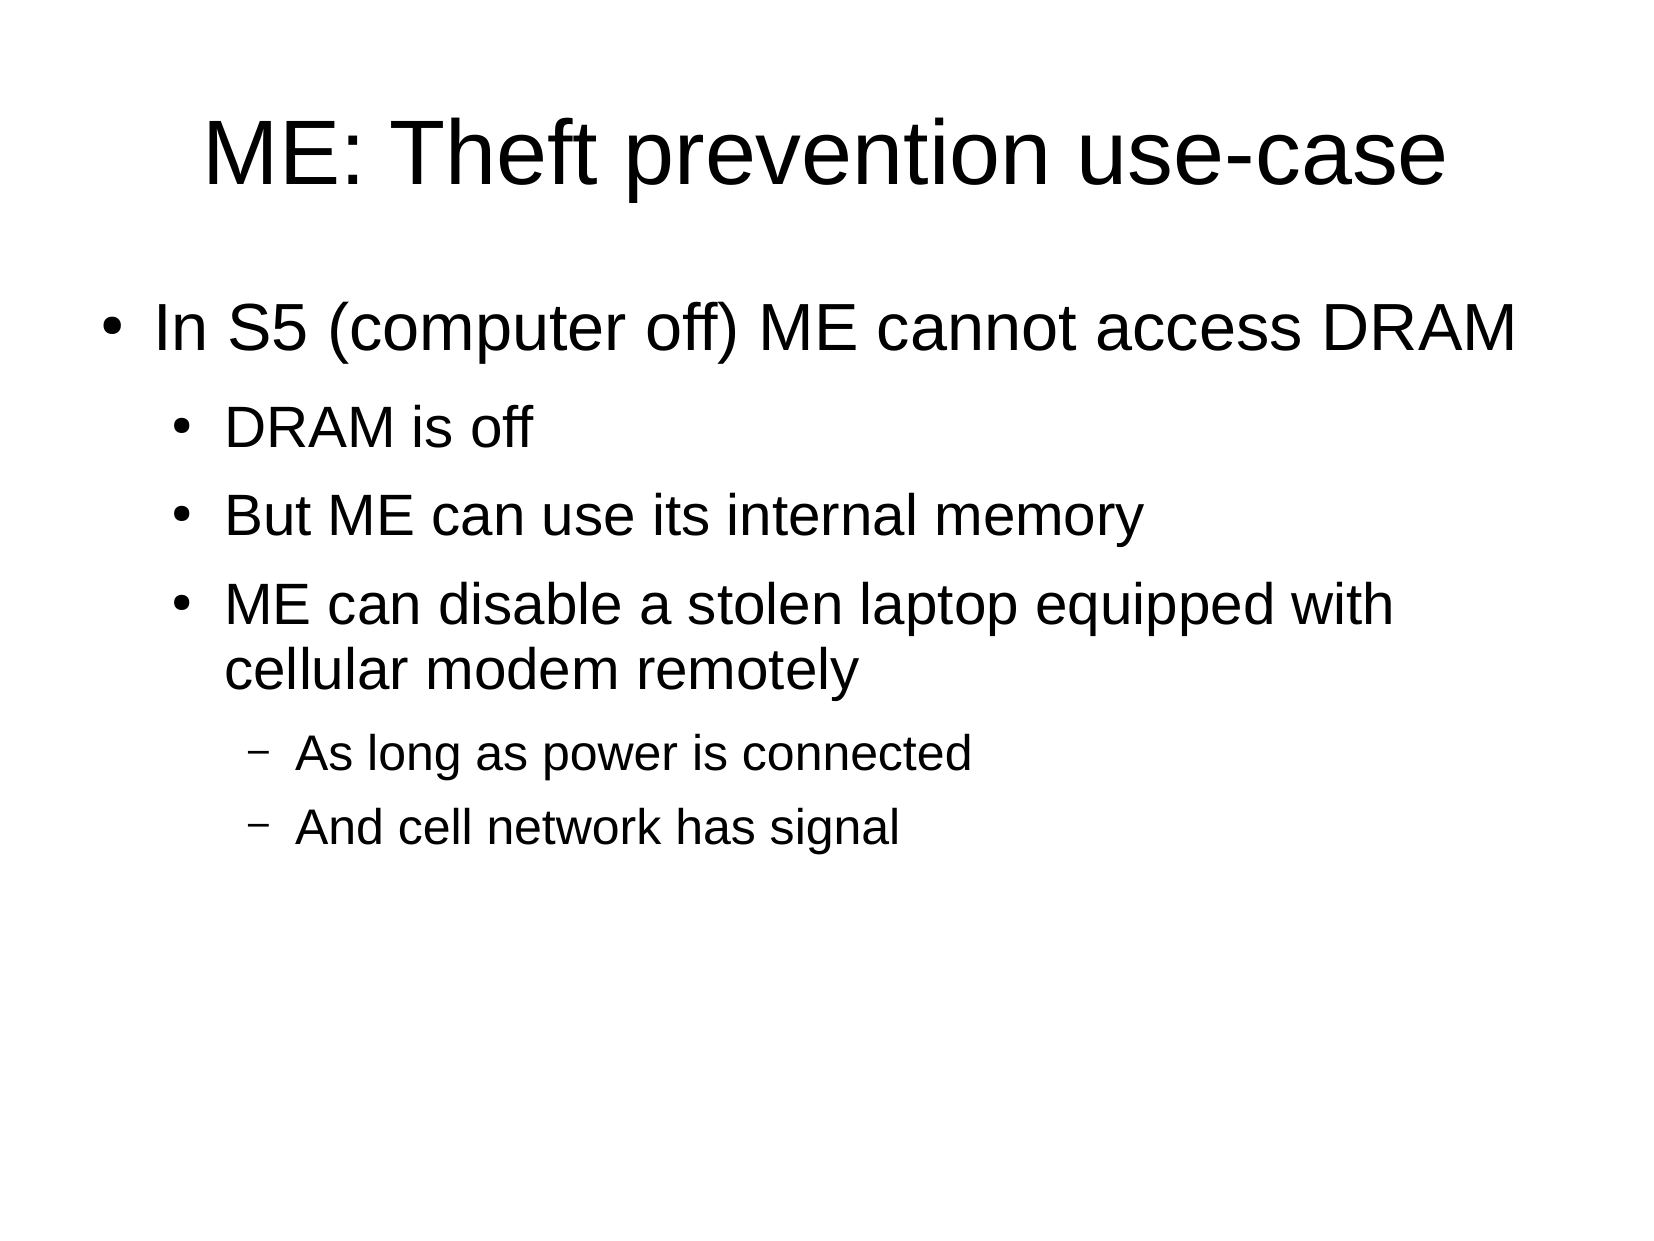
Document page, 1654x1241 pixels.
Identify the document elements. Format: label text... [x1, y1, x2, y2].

list In S5 (computer off) ME cannot access DRAM DRAM is off But ME can use its internal memory ME can disable a stolen laptop equipped with cellular modem remotely As long as power is connected And cell network has signal [82, 290, 1571, 1010]
title ME: Theft prevention use-case [82, 49, 1571, 257]
